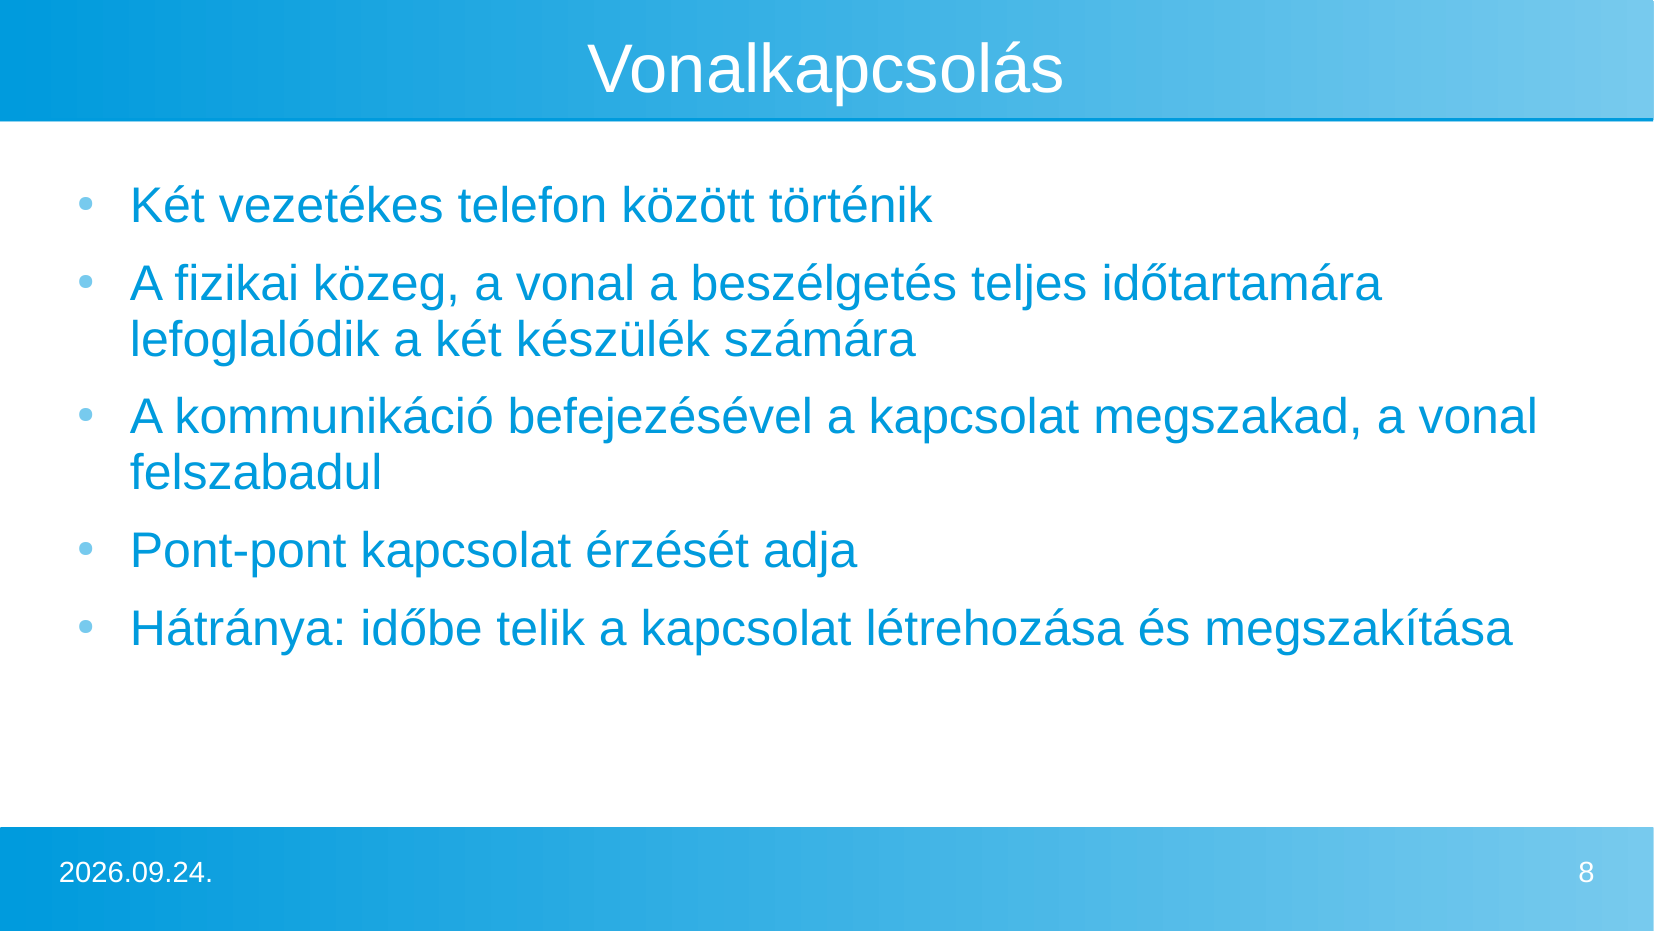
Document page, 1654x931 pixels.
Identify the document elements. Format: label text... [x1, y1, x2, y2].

list Két vezetékes telefon között történik A fizikai közeg, a vonal a beszélgetés teljes időtartamára lefoglalódik a két készülék számára A kommunikáció befejezésével a kapcsolat megszakad, a vonal felszabadul Pont-pont kapcsolat érzését adja Hátránya: időbe telik a kapcsolat létrehozása és megszakítása [59, 177, 1595, 768]
title Vonalkapcsolás [59, 29, 1595, 108]
